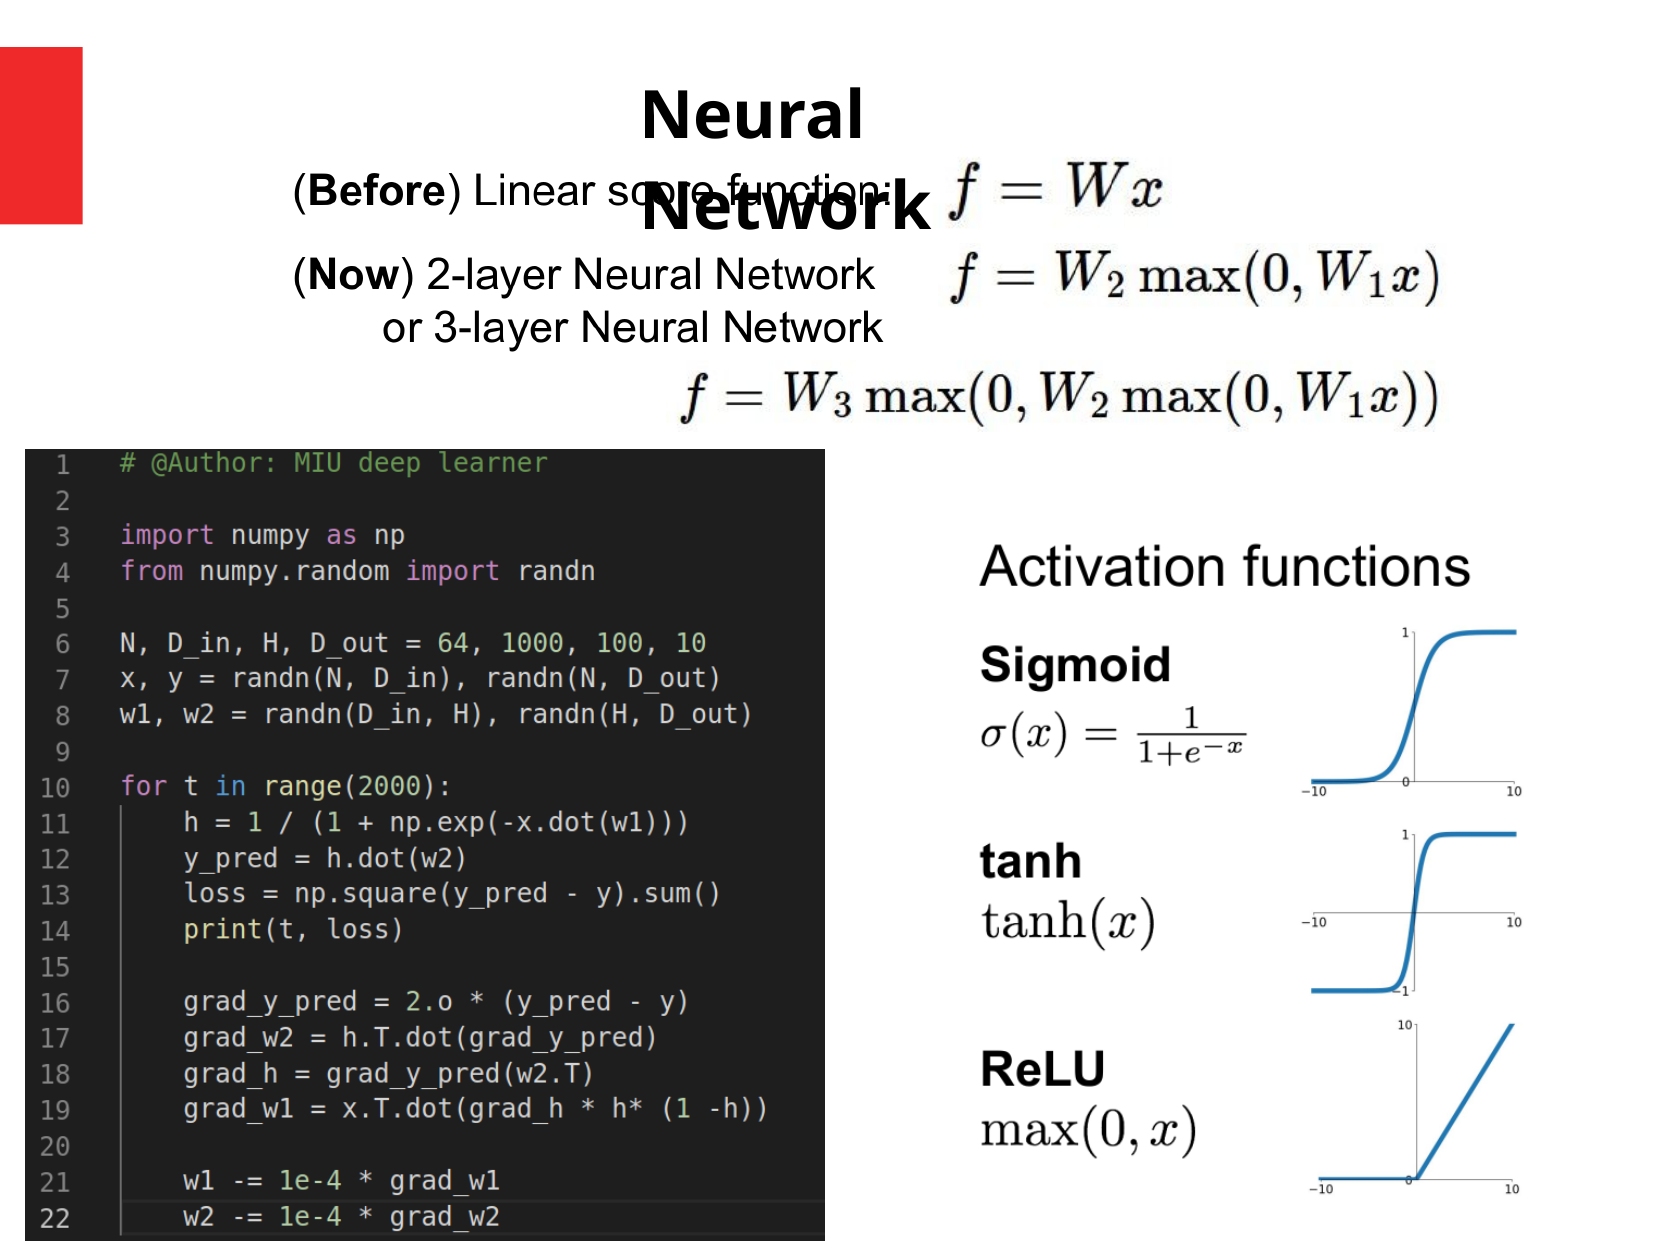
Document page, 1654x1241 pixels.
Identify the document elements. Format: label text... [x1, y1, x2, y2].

picture [25, 119, 1471, 1241]
text_box Neural Network [624, 60, 1171, 225]
picture [960, 524, 1569, 1204]
